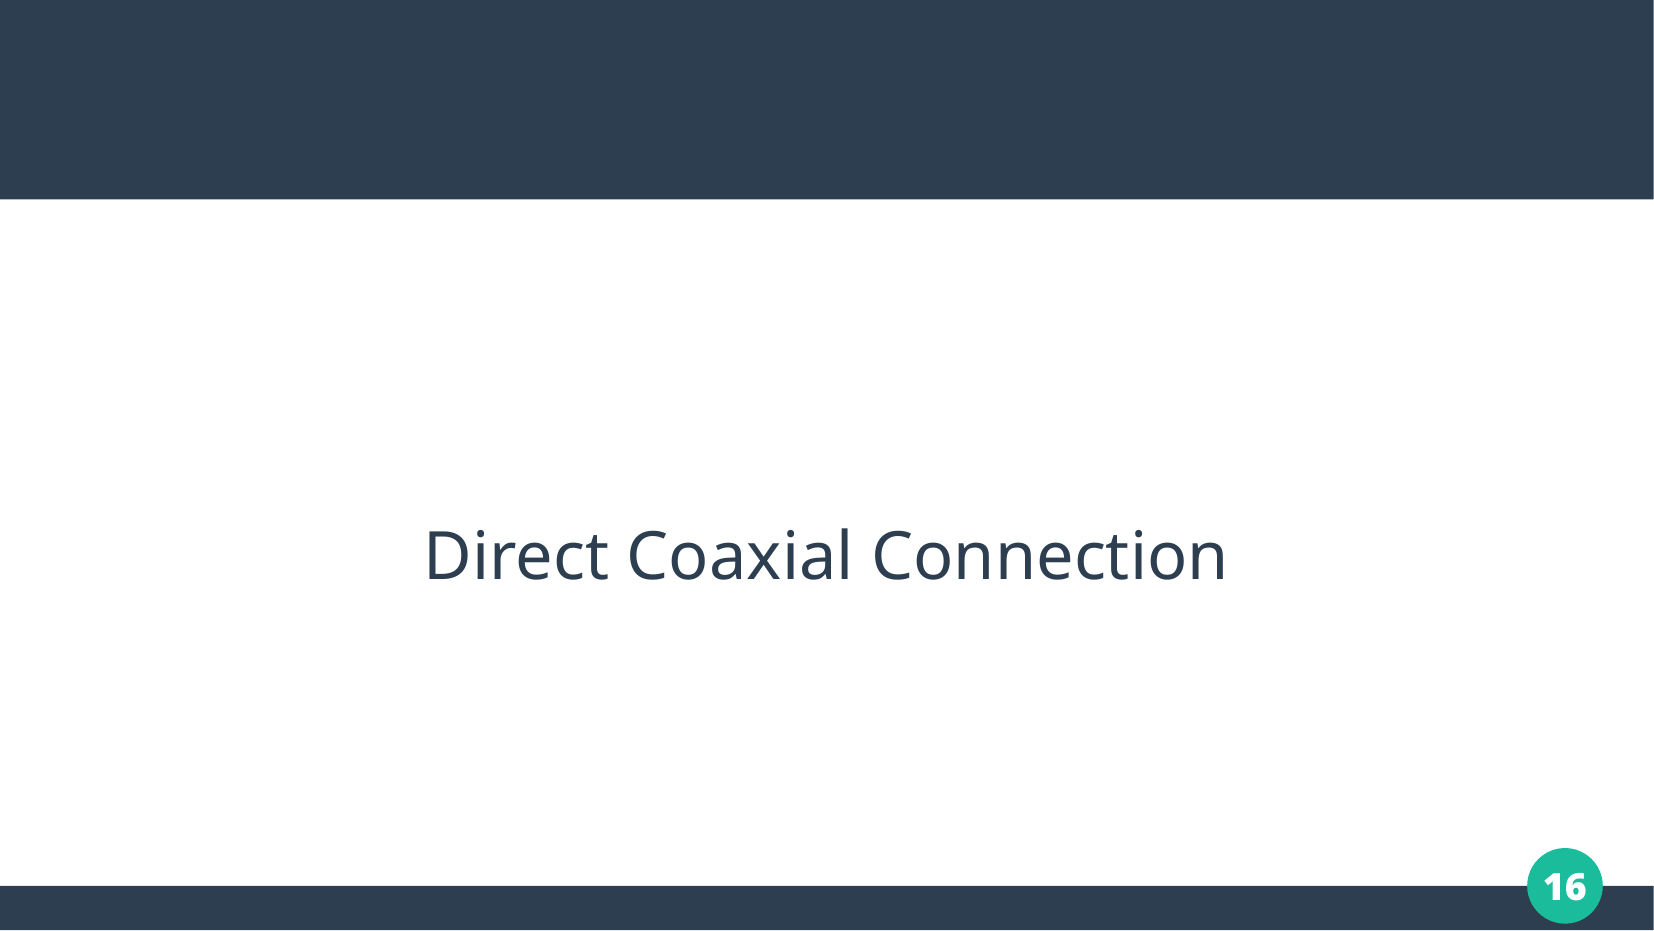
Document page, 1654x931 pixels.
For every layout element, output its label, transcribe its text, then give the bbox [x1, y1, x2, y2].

subtitle Direct Coaxial Connection [59, 243, 1595, 864]
